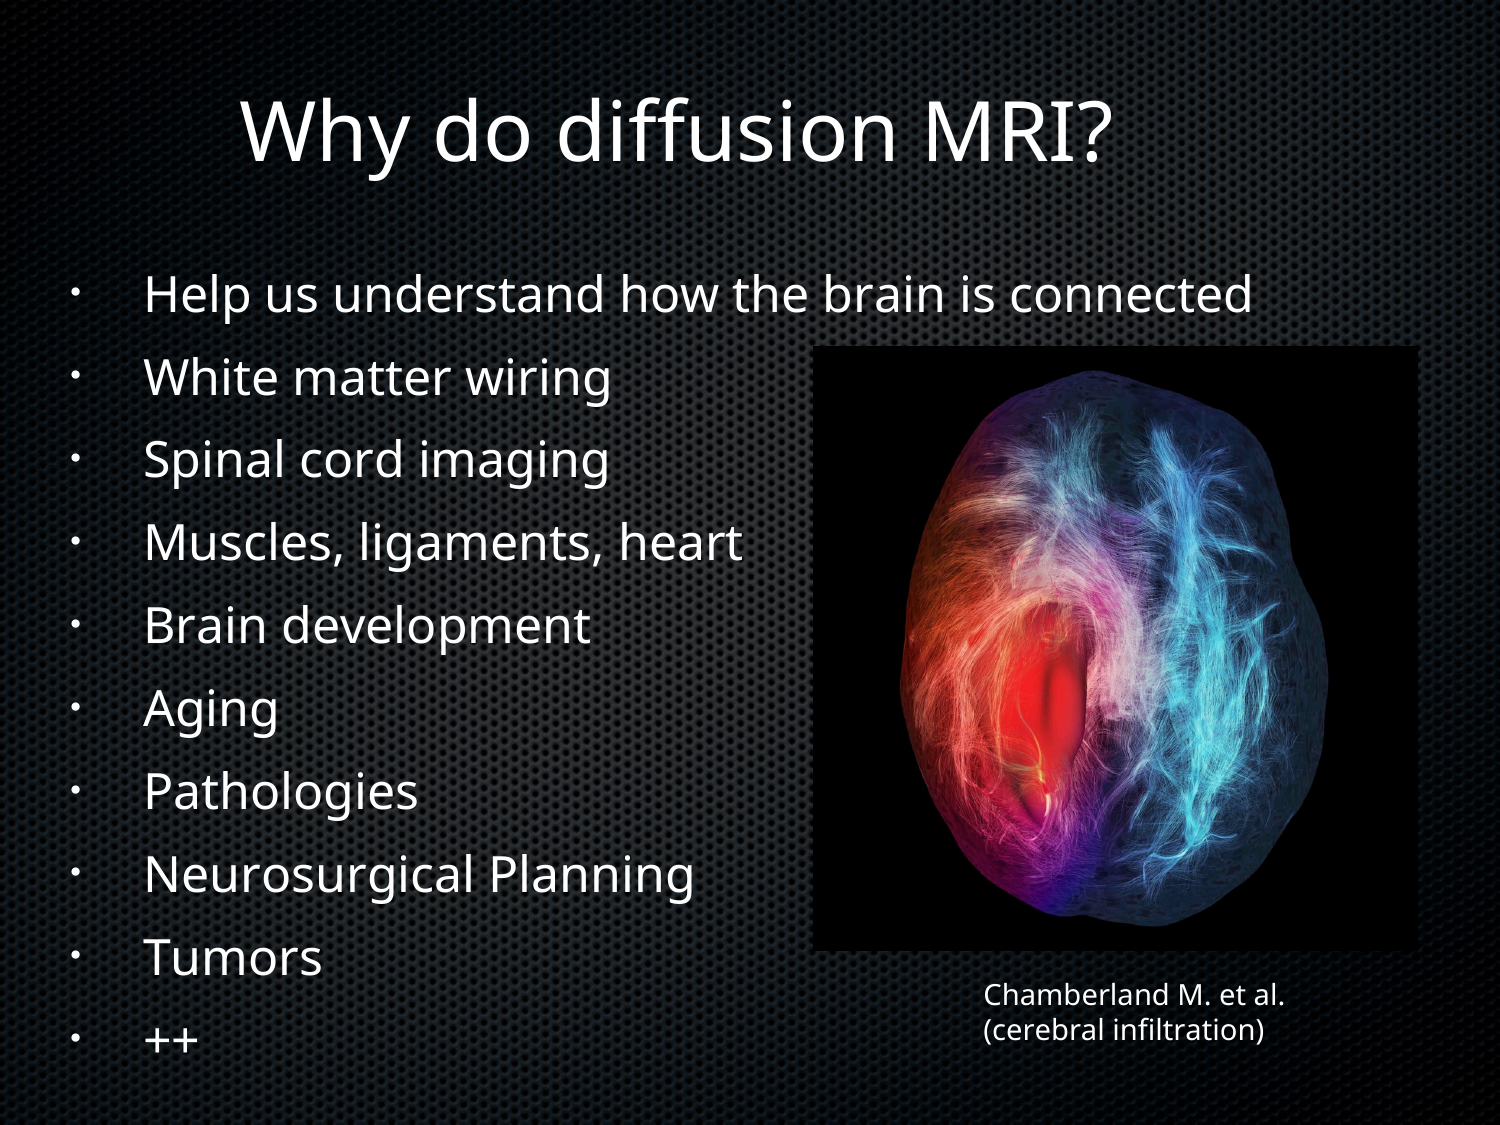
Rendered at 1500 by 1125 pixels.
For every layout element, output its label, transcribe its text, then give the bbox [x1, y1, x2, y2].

picture [0, 0, 1500, 1125]
text_box Chamberland M. et al. (cerebral infiltration) [968, 968, 1371, 1054]
text_box Help us understand how the brain is connected White matter wiring Spinal cord imaging Muscles, ligaments, heart Brain development Aging Pathologies Neurosurgical Planning Tumors ++ [63, 255, 1500, 1125]
picture [813, 346, 1418, 951]
text_box Why do diffusion MRI? [224, 70, 1177, 186]
